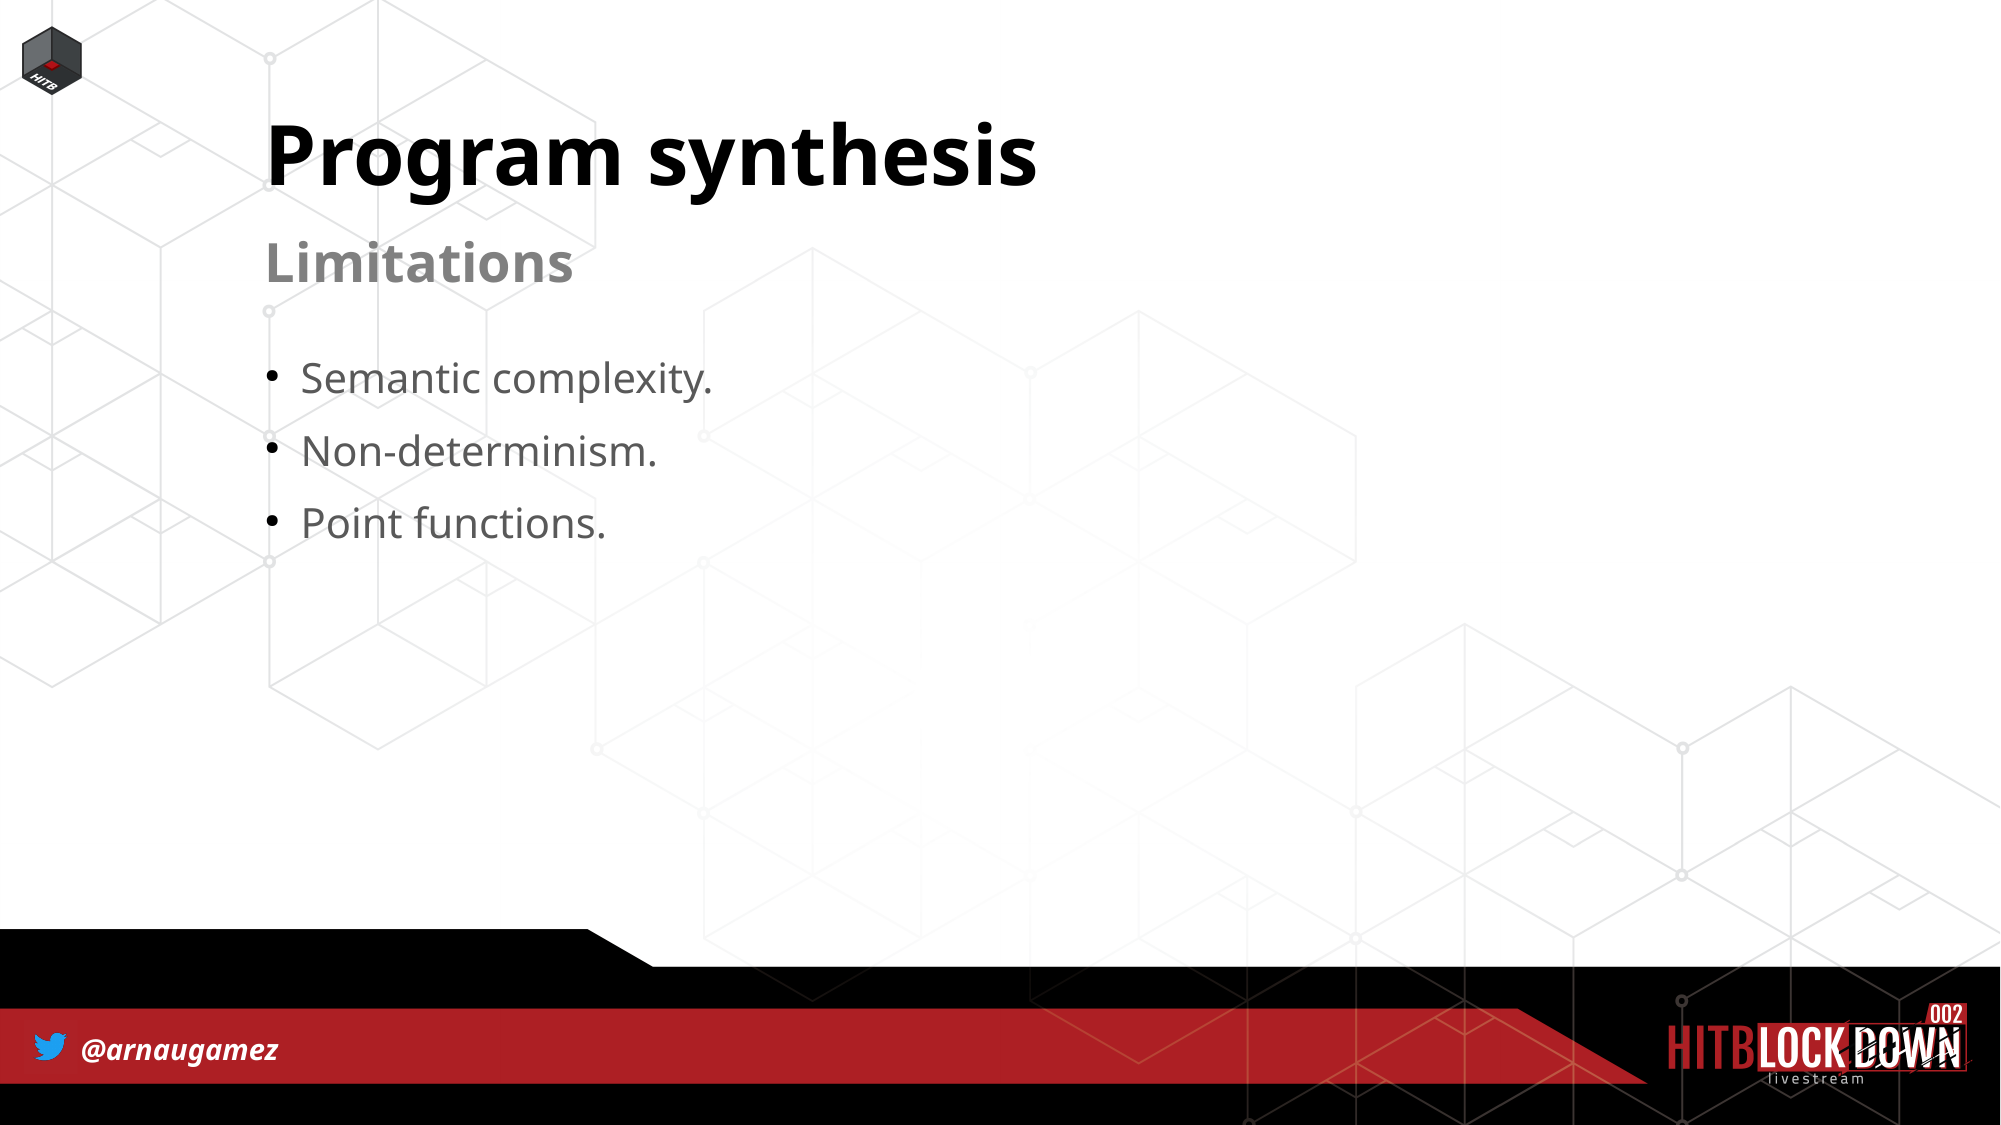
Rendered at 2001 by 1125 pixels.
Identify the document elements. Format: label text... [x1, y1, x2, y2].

picture [0, 0, 2001, 1125]
title Program synthesis [249, 108, 1750, 210]
text_box Limitations [249, 227, 1790, 322]
text_box Semantic complexity. Non-determinism. Point functions. [250, 336, 1751, 871]
